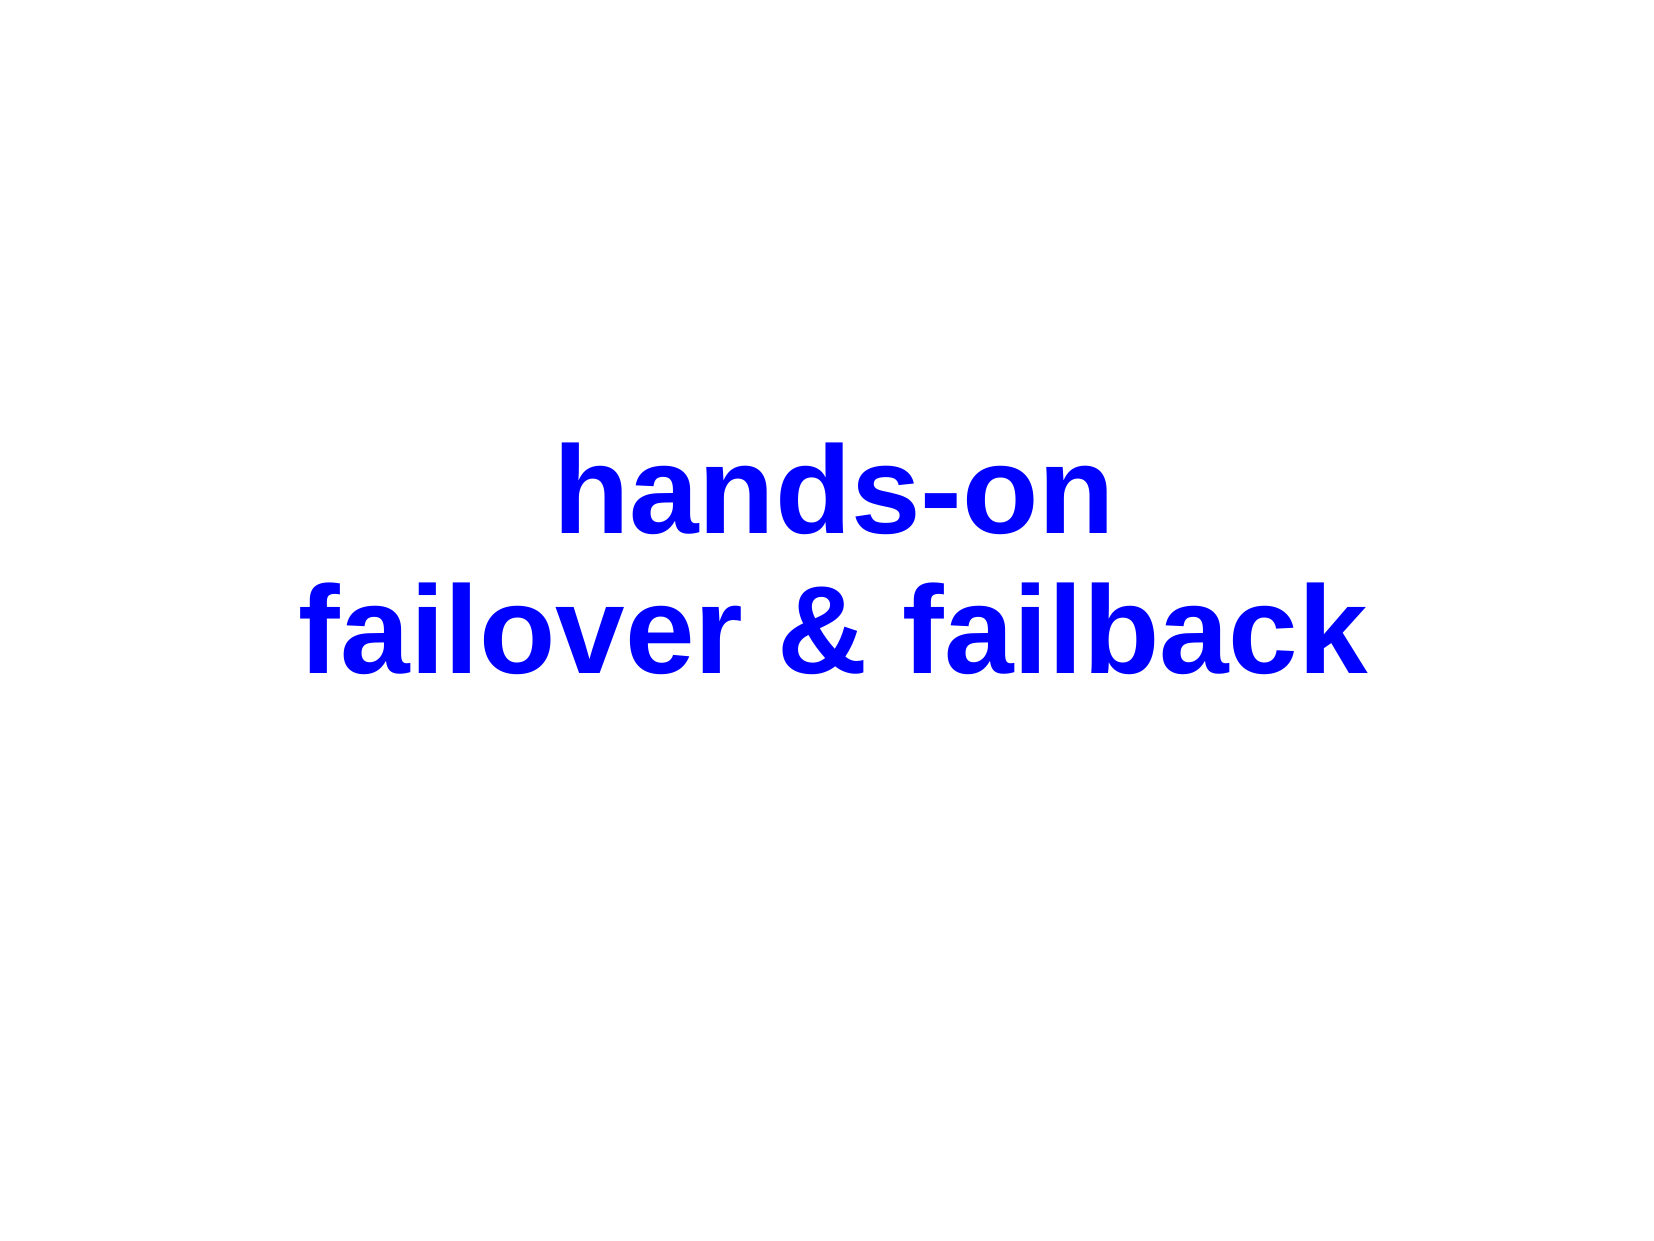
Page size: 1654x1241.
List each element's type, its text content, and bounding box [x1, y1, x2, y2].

title hands-on failover & failback [90, 420, 1579, 700]
